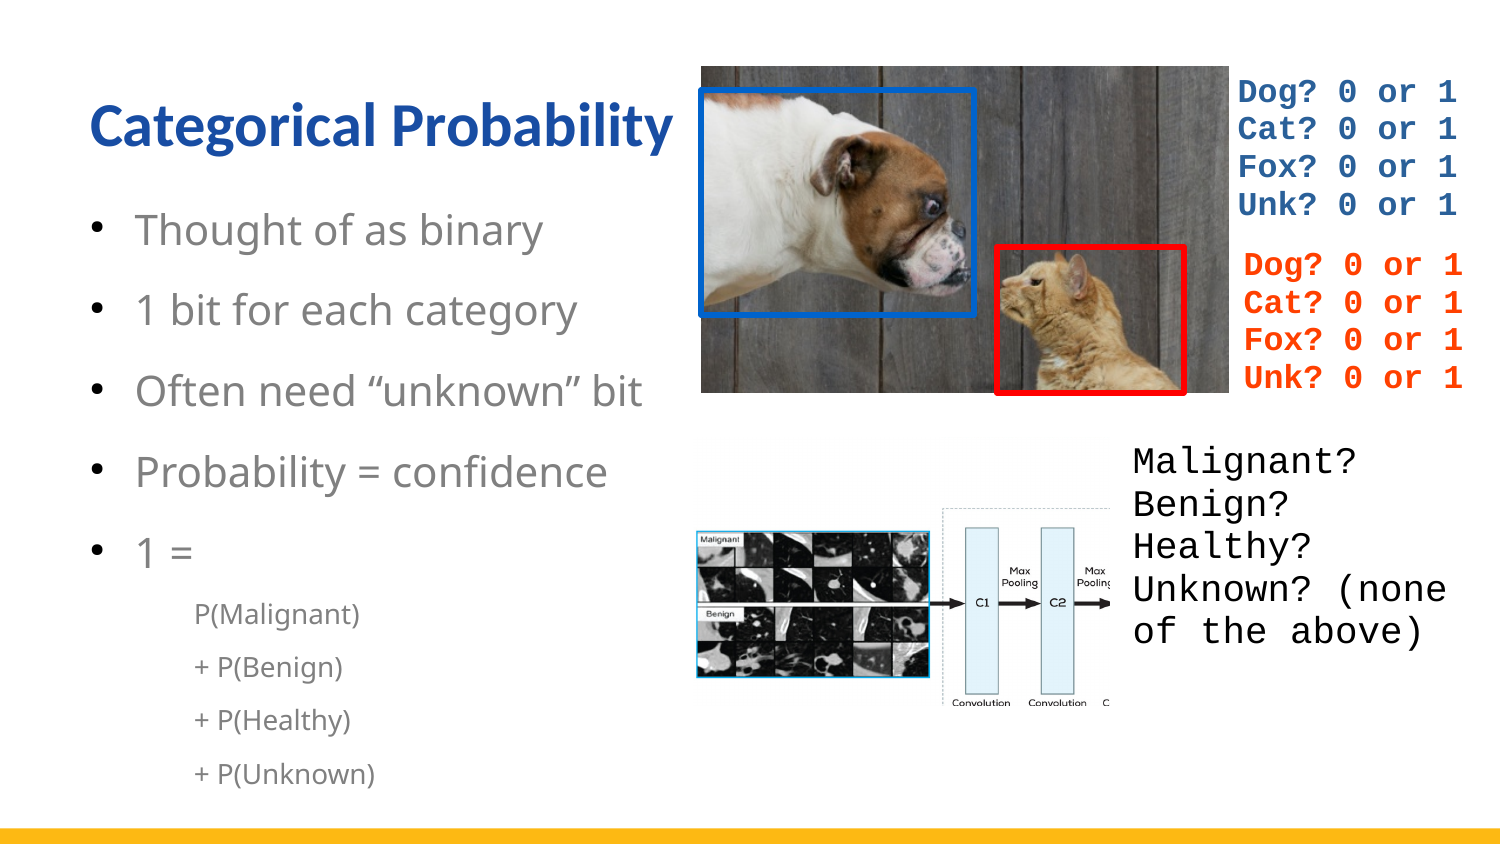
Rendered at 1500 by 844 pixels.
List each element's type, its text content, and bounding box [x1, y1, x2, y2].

picture [693, 437, 1111, 706]
text_box [996, 246, 1184, 393]
text_box Dog? 0 or 1 Cat? 0 or 1 Fox? 0 or 1 Unk? 0 or 1 [1222, 66, 1500, 232]
text_box Malignant? Benign? Healthy? Unknown? (none of the above) [1117, 435, 1471, 676]
text_box Dog? 0 or 1 Cat? 0 or 1 Fox? 0 or 1 Unk? 0 or 1 [1228, 240, 1500, 406]
list Thought of as binary 1 bit for each category Often need “unknown” bit Probability = confidence 1 = P(Malignant) + P(Benign) + P(Healthy) + P(Unknown) [75, 197, 694, 796]
text_box [701, 90, 974, 316]
picture [701, 66, 1229, 393]
title Categorical Probability [75, 0, 1425, 197]
